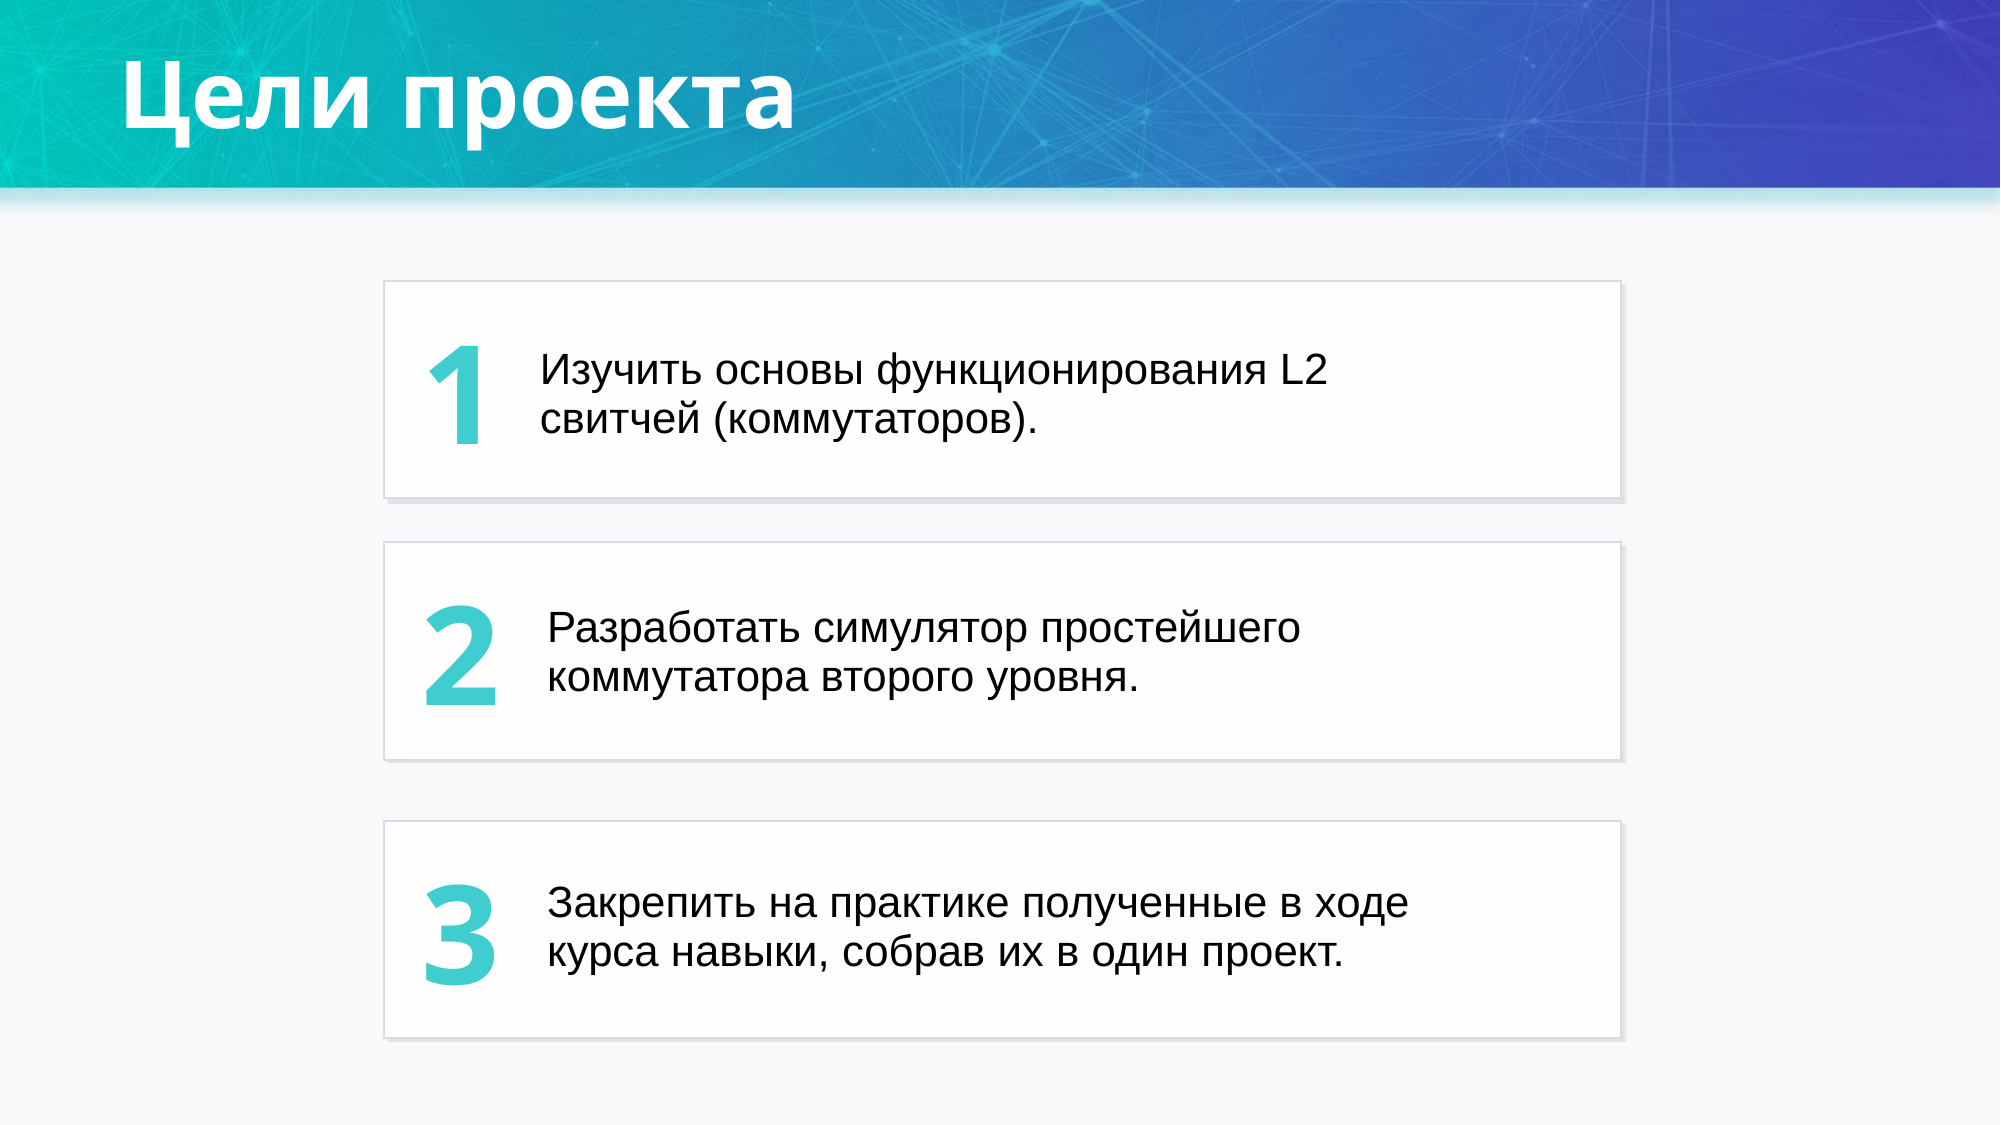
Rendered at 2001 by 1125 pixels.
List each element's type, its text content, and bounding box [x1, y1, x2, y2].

text_box Закрепить на практике полученные в ходе курса навыки, собрав их в один проект. [532, 870, 1501, 988]
text_box Разработать симулятор простейшего коммутатора второго уровня. [532, 595, 1501, 713]
text_box [383, 280, 1622, 499]
text_box [383, 542, 1622, 760]
picture [0, 0, 2000, 1125]
text_box 1 [421, 306, 552, 473]
text_box Цели проекта [118, 57, 1882, 140]
text_box Цели проекта [481, 87, 501, 118]
text_box 2 [421, 567, 552, 735]
text_box [383, 820, 1622, 1039]
text_box 3 [421, 846, 552, 1013]
text_box Изучить основы функционирования L2 свитчей (коммутаторов). [525, 337, 1463, 456]
